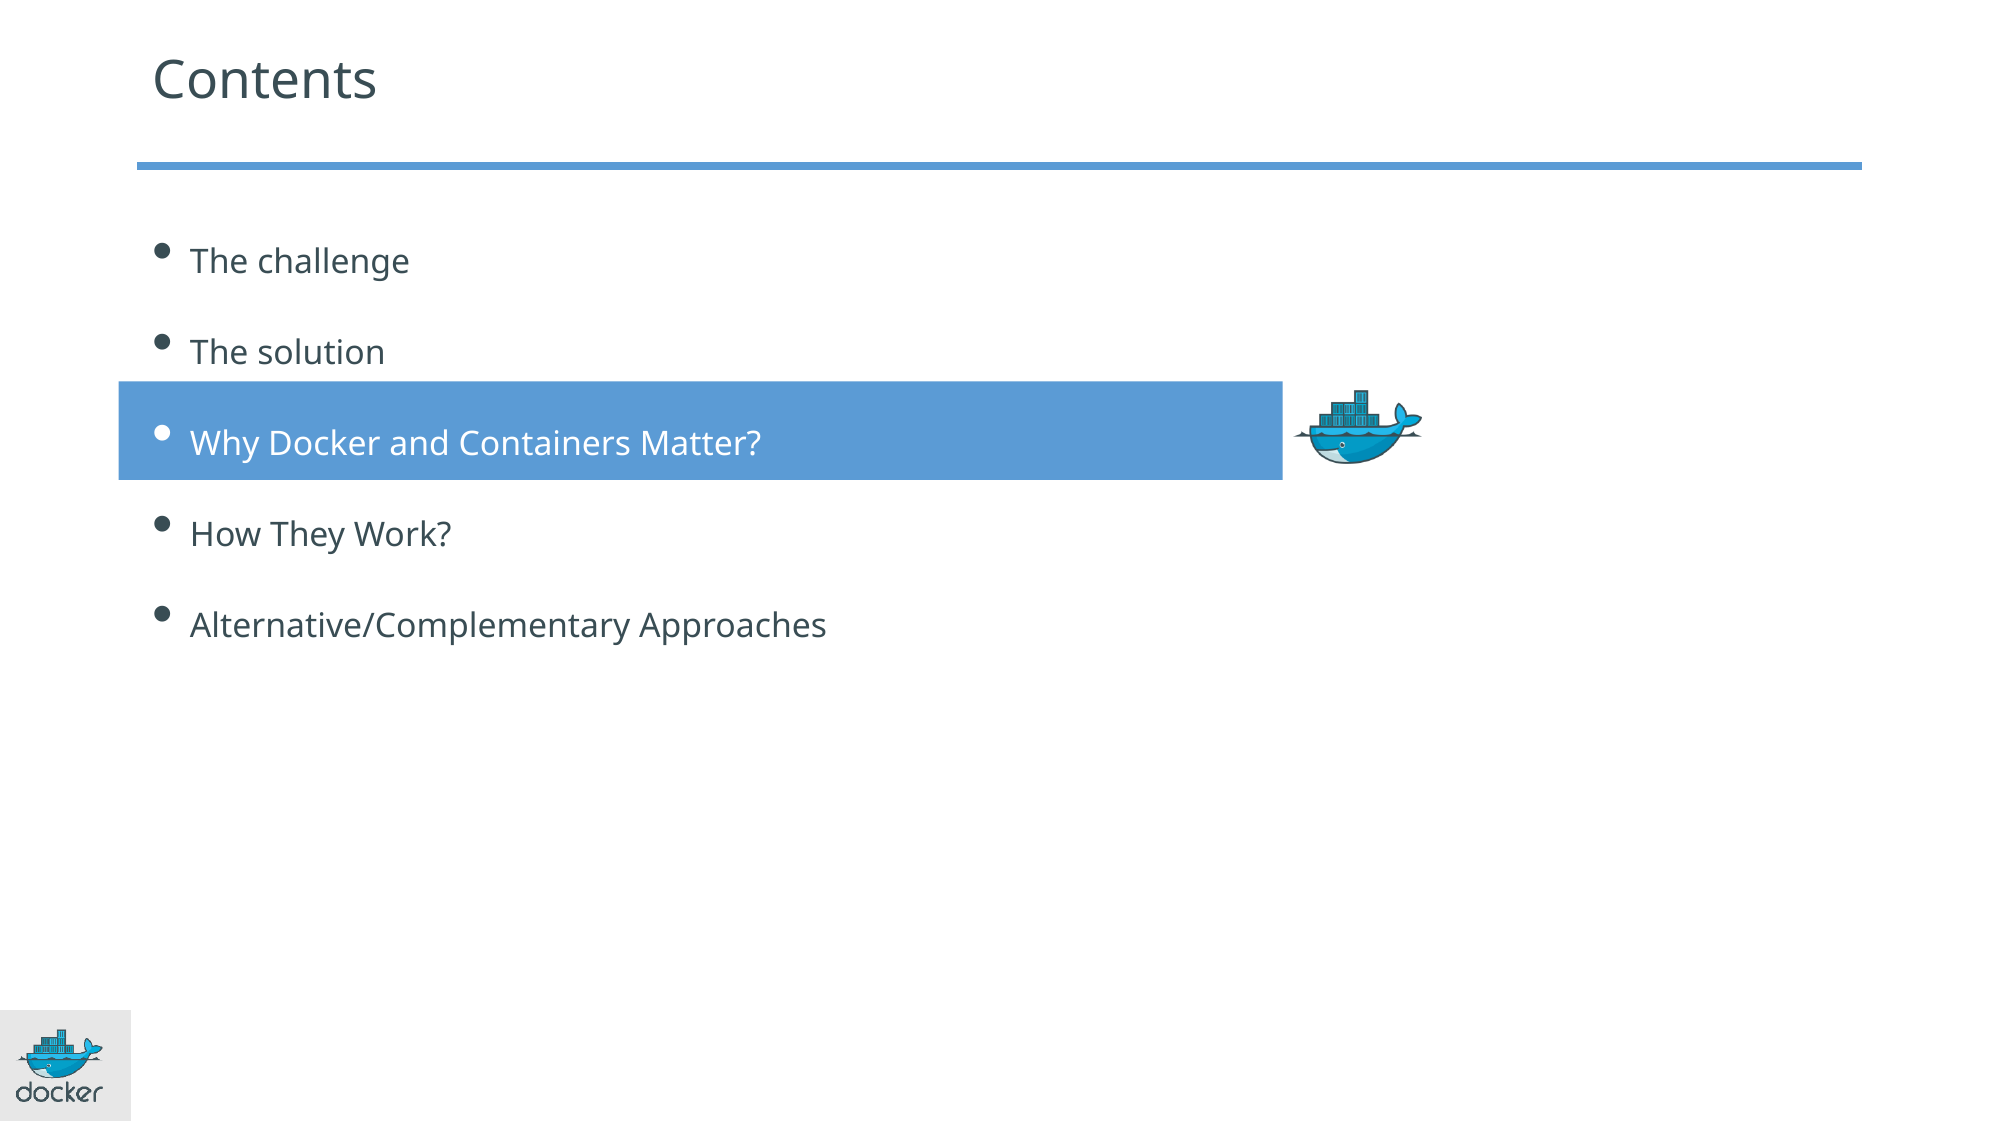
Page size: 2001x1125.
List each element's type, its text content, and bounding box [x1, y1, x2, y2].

picture [1293, 390, 1422, 464]
list The challenge The solution Why Docker and Containers Matter? How They Work? Alternative/Complementary Approaches [137, 207, 1863, 1014]
text_box [118, 381, 137, 480]
picture [0, 1010, 131, 1121]
title Contents [137, 22, 1863, 133]
